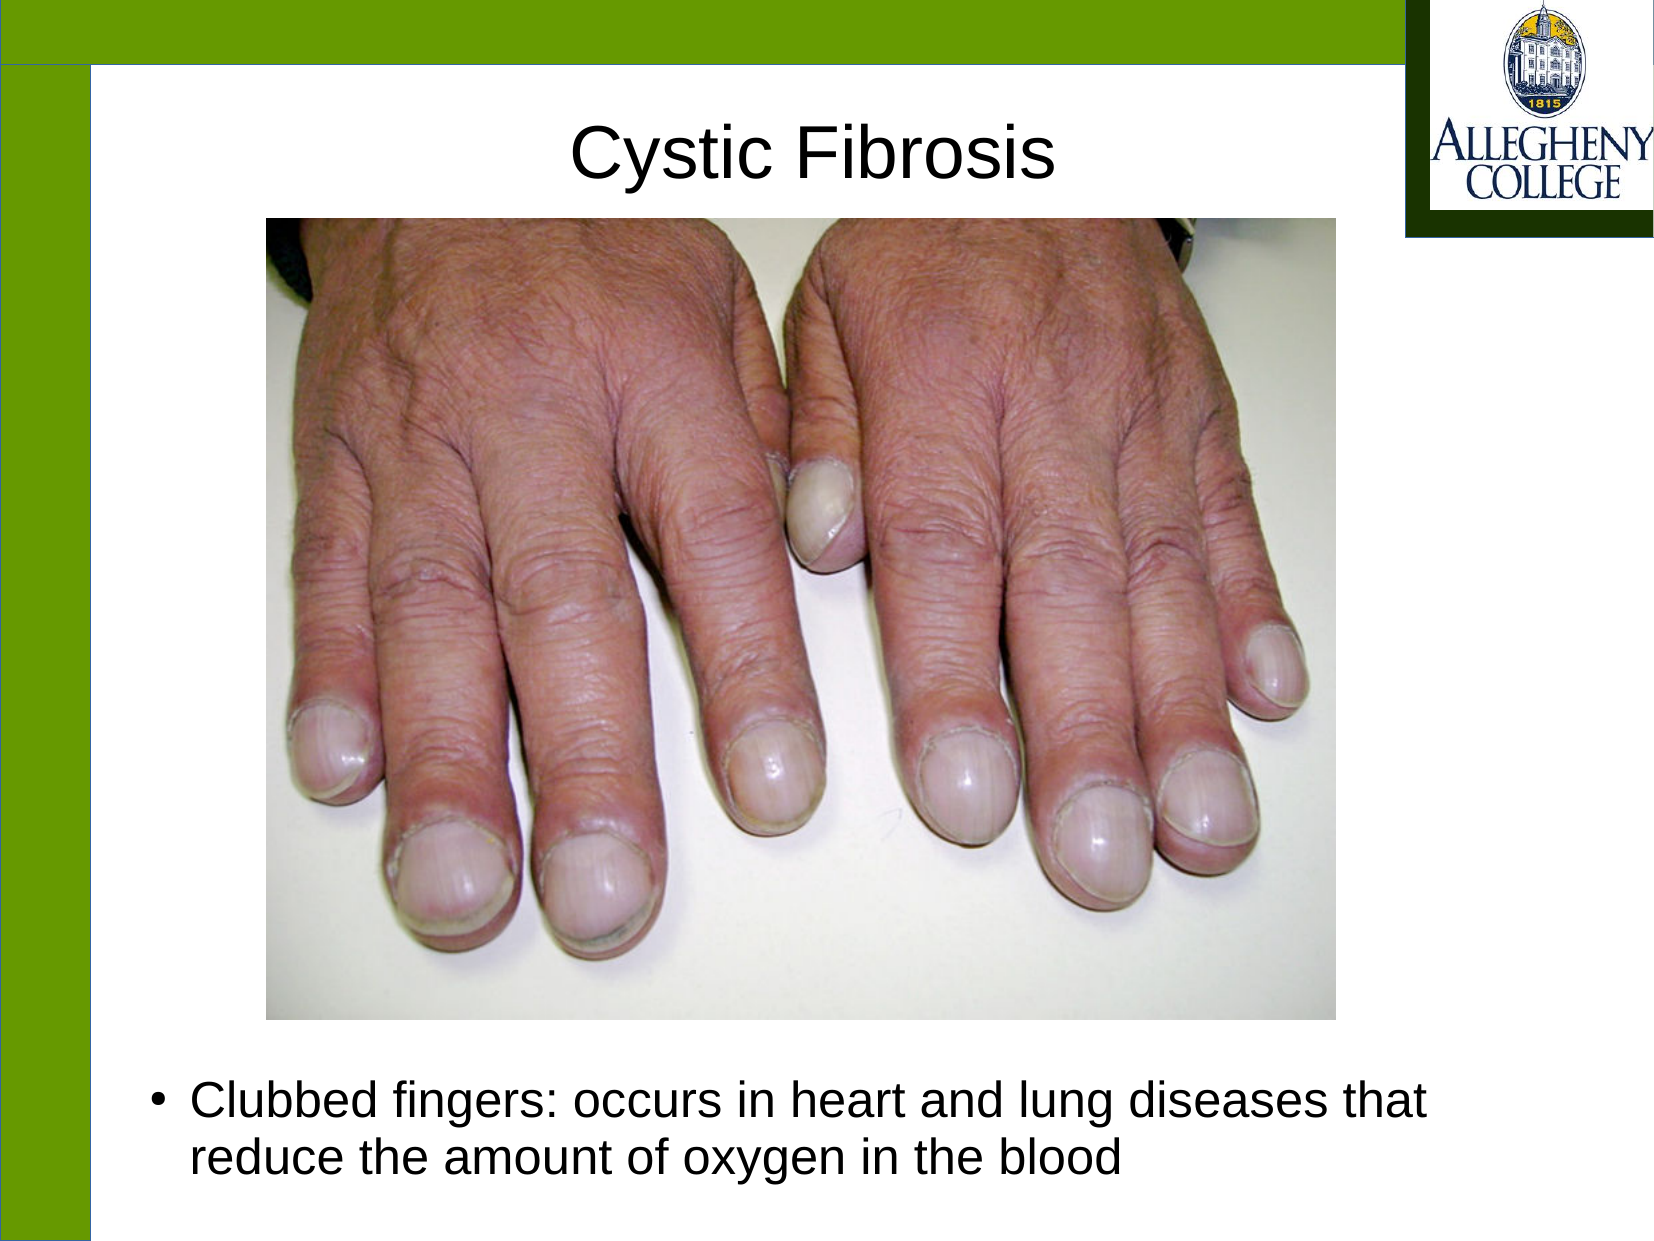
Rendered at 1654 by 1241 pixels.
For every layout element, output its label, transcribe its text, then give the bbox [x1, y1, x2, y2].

title Cystic Fibrosis [112, 65, 1515, 257]
text_box [0, 0, 1654, 1241]
picture [266, 218, 1336, 1021]
picture [1430, 0, 1654, 210]
list Clubbed fingers: occurs in heart and lung diseases that reduce the amount of oxygen in the blood [135, 1071, 1585, 1189]
